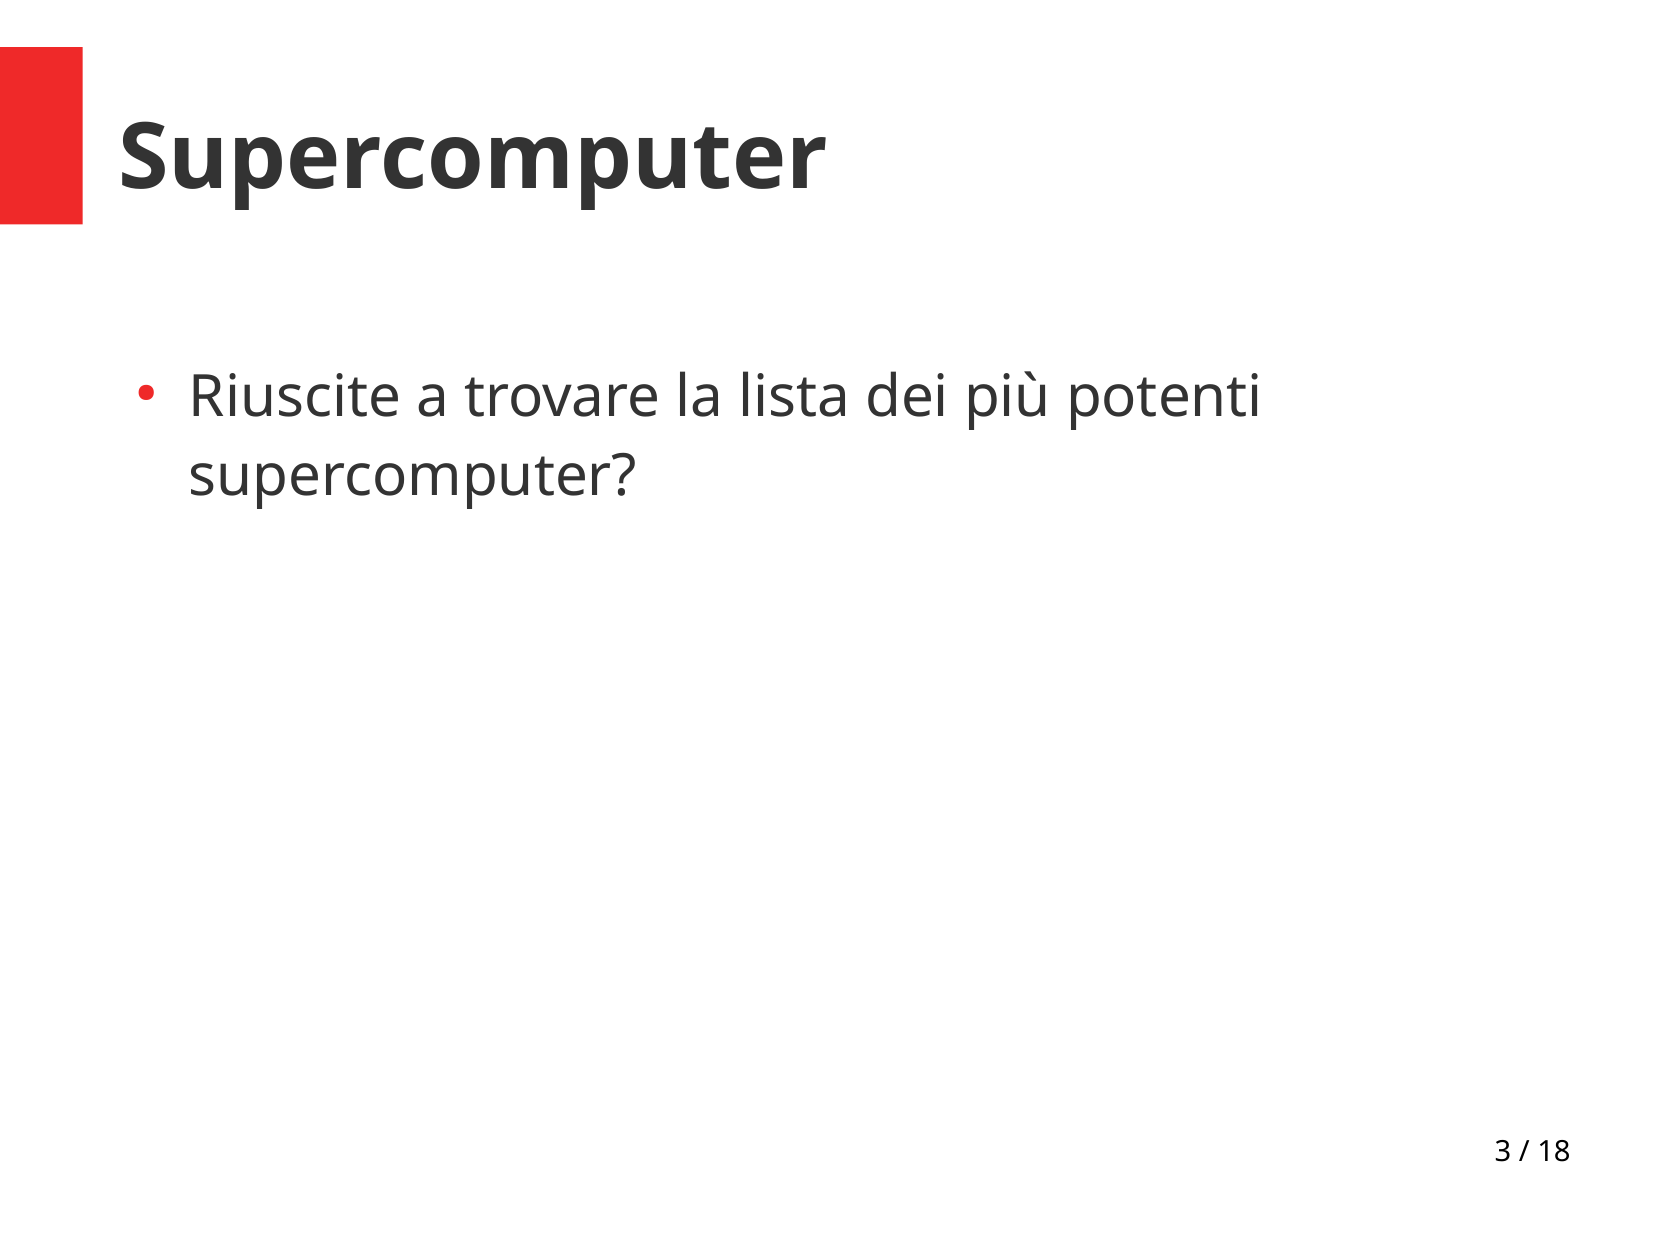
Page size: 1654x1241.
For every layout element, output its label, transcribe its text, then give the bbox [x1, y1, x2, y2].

list Riuscite a trovare la lista dei più potenti supercomputer? [118, 354, 1536, 1074]
title Supercomputer [118, 49, 1571, 257]
